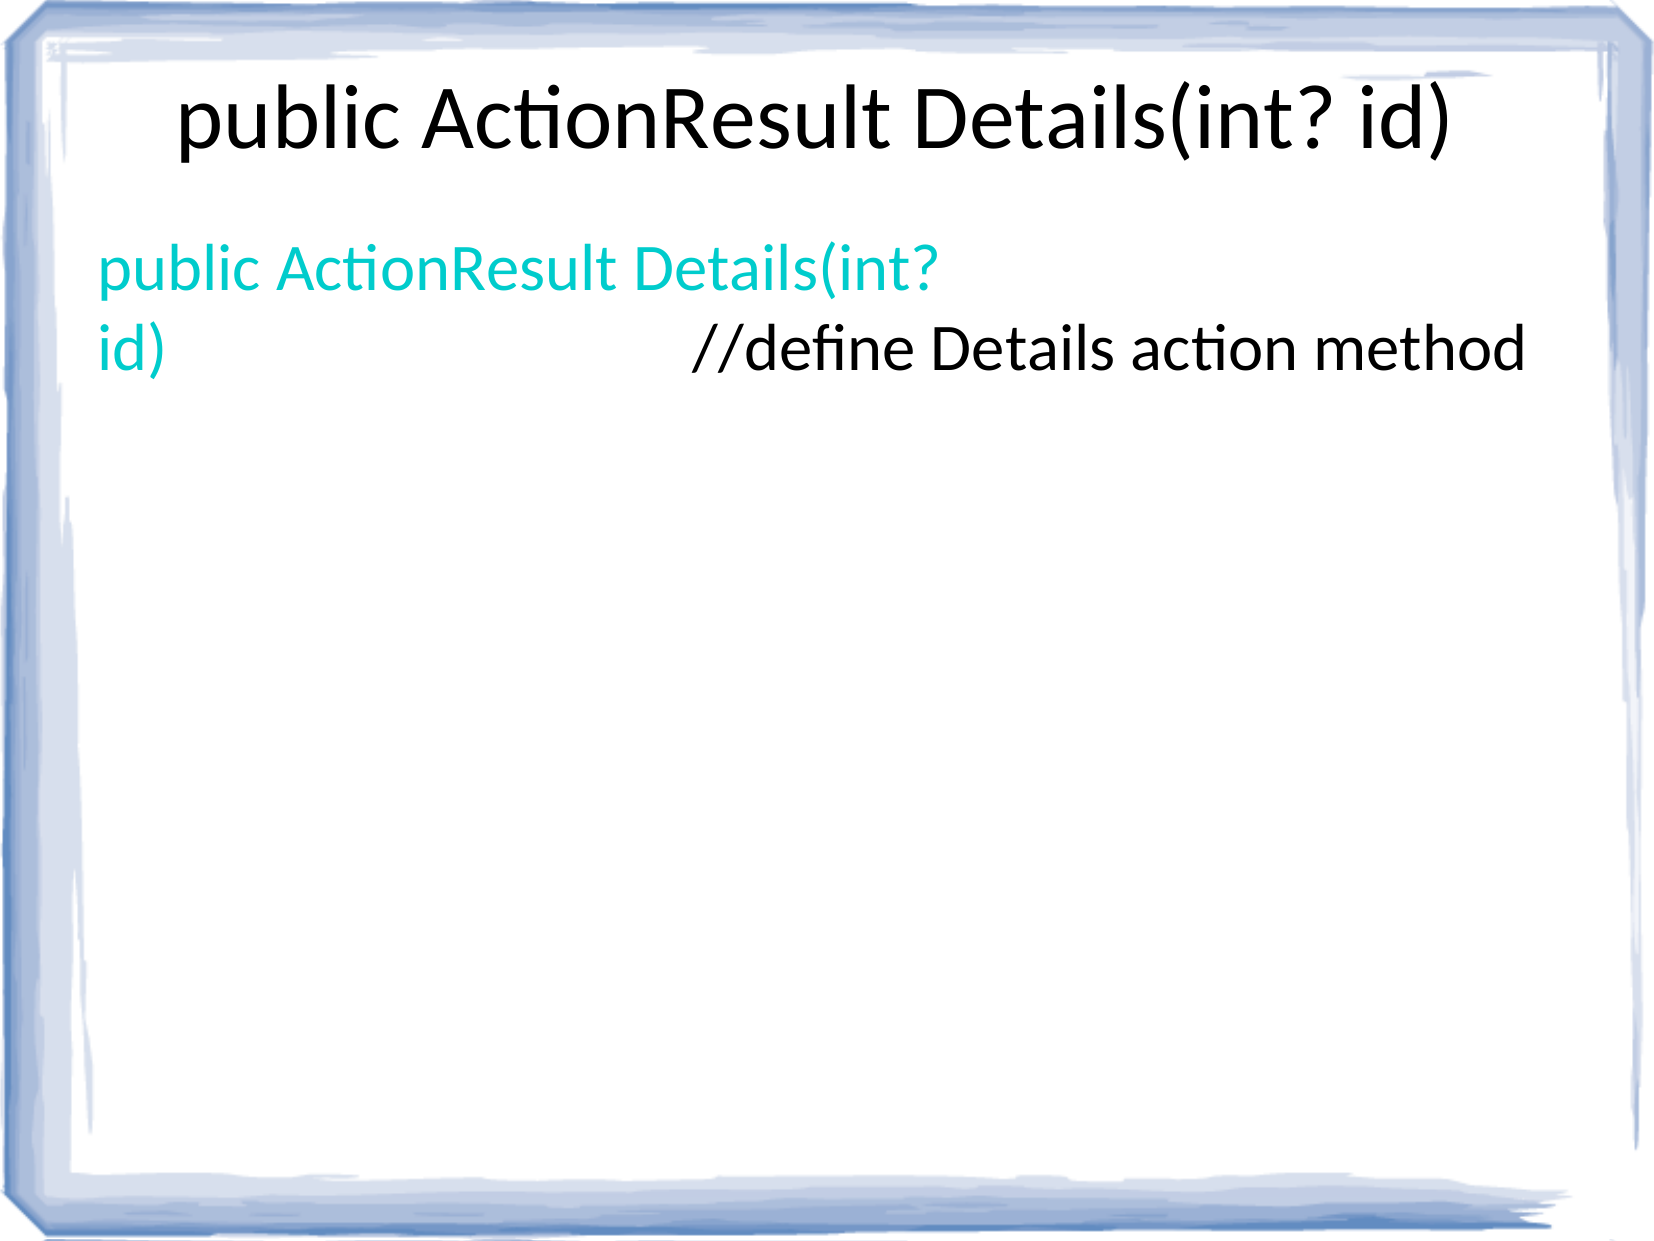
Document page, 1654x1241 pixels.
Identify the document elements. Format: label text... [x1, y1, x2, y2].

picture [0, 0, 1654, 1241]
title public ActionResult Details(int? id) [82, 49, 1571, 216]
list public ActionResult Details(int? id) //define Details action method [82, 216, 1571, 1108]
